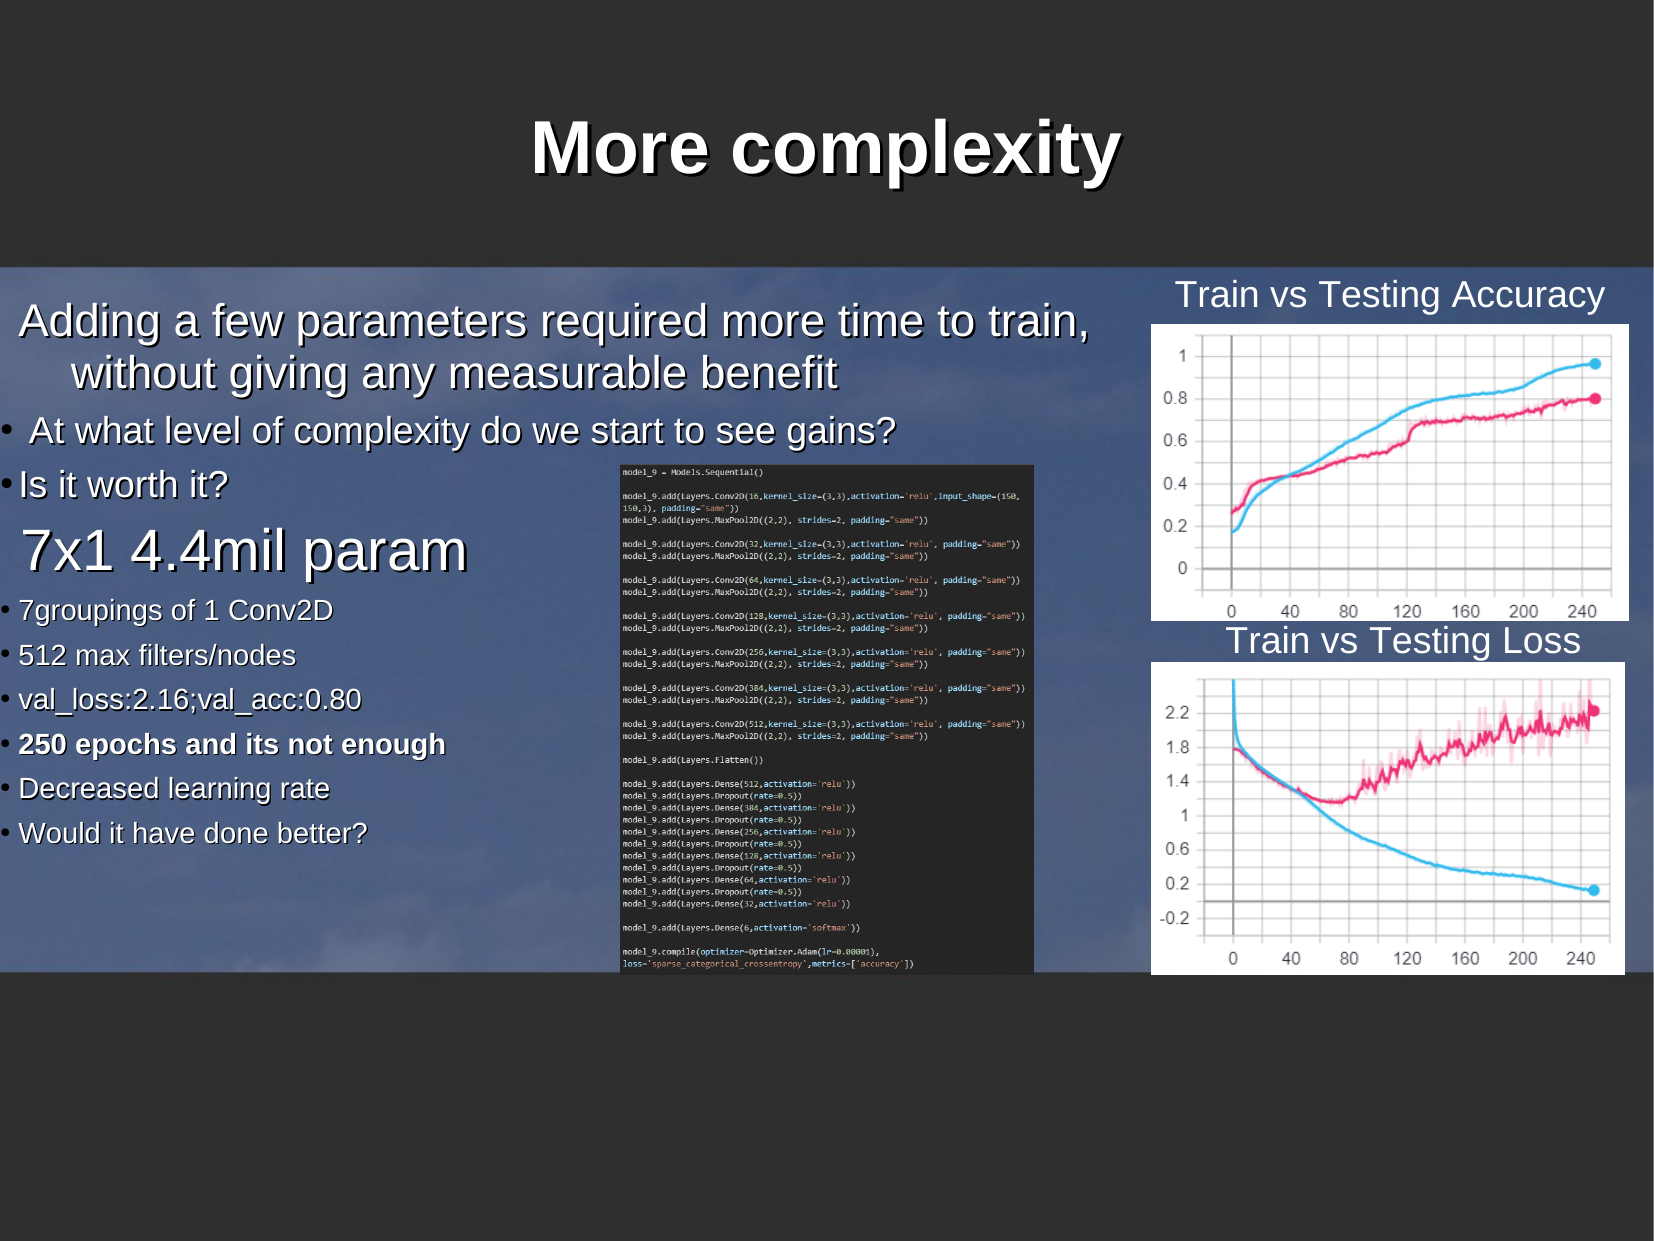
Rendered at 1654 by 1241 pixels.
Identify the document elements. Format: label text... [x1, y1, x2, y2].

text_box Train vs Testing Loss [1210, 611, 1625, 662]
list Adding a few parameters required more time to train, without giving any measurable benefit At what level of complexity do we start to see gains? Is it worth it? 7x1 4.4mil param 7groupings of 1 Conv2D 512 max filters/nodes val_loss:2.16;val_acc:0.80 250 epochs and its not enough Decreased learning rate Would it have done better? [0, 295, 1152, 904]
title More complexity [88, 59, 1565, 237]
list [531, 783, 1004, 1004]
text_box Train vs Testing Accuracy [1159, 265, 1654, 365]
picture [0, 0, 1654, 1241]
